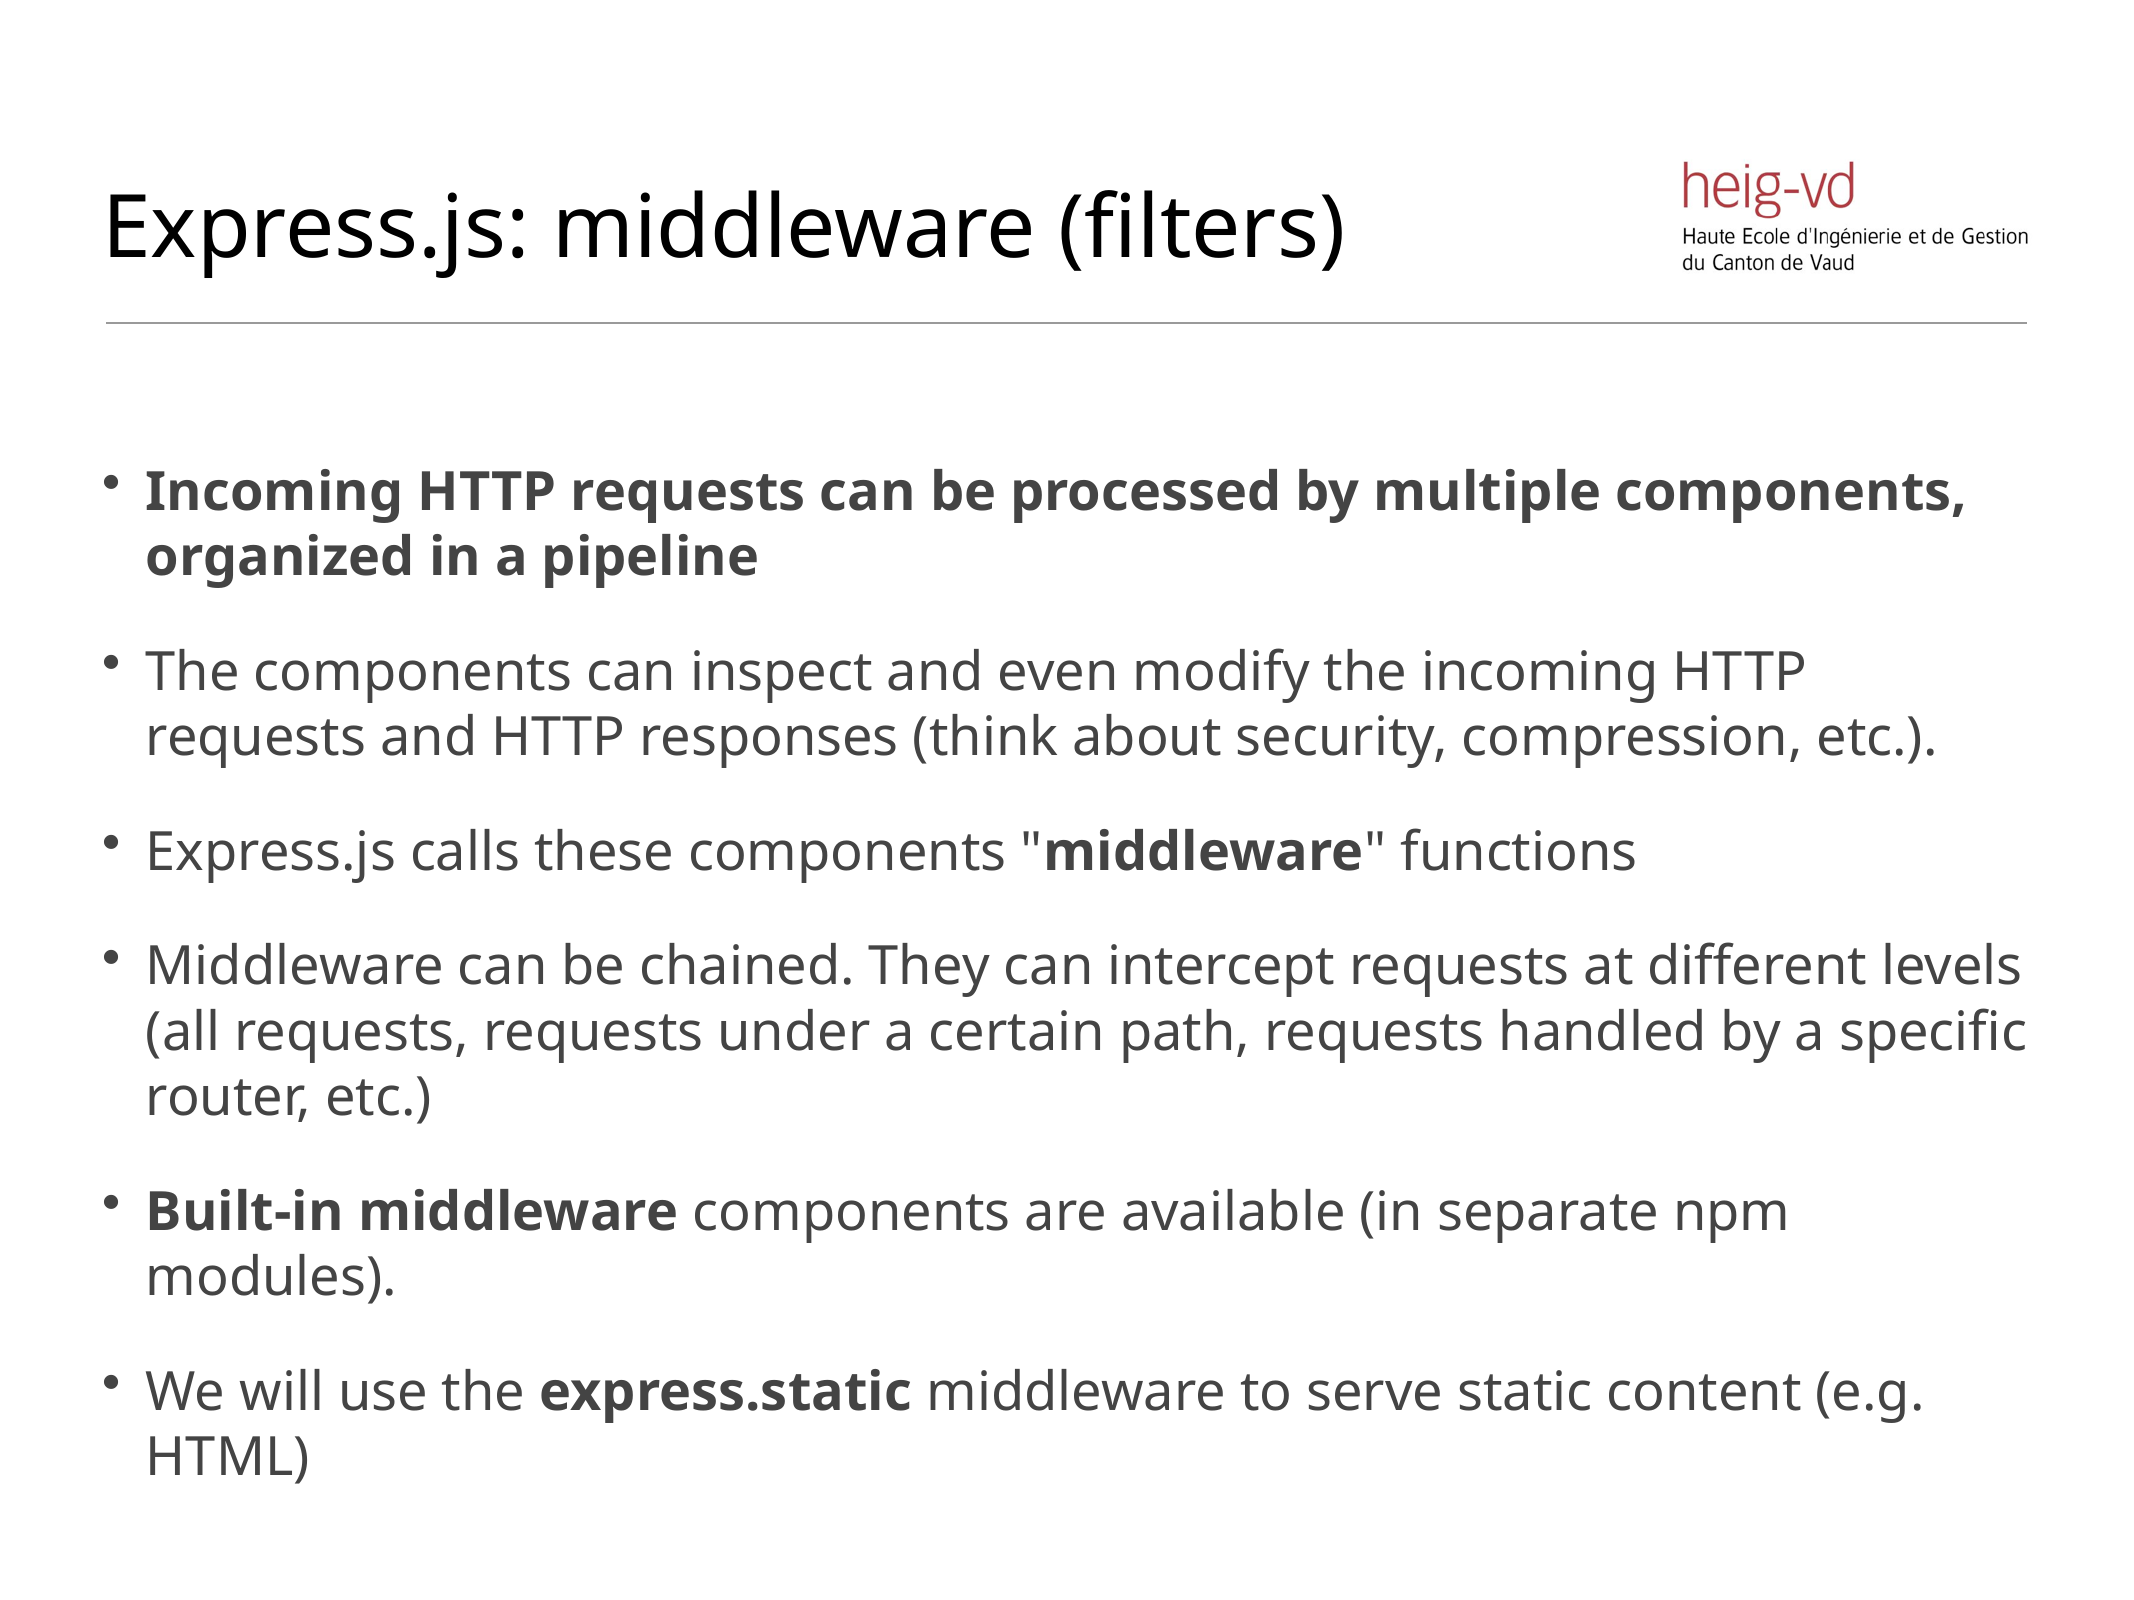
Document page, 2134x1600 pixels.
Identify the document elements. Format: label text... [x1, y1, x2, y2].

list Incoming HTTP requests can be processed by multiple components, organized in a pipeline The components can inspect and even modify the incoming HTTP requests and HTTP responses (think about security, compression, etc.). Express.js calls these components "middleware" functions Middleware can be chained. They can intercept requests at different levels (all requests, requests under a certain path, requests handled by a specific router, etc.) Built-in middleware components are available (in separate npm modules). We will use the express.static middleware to serve static content (e.g. HTML) [93, 447, 2040, 1394]
title Express.js: middleware (filters) [93, 54, 2040, 284]
